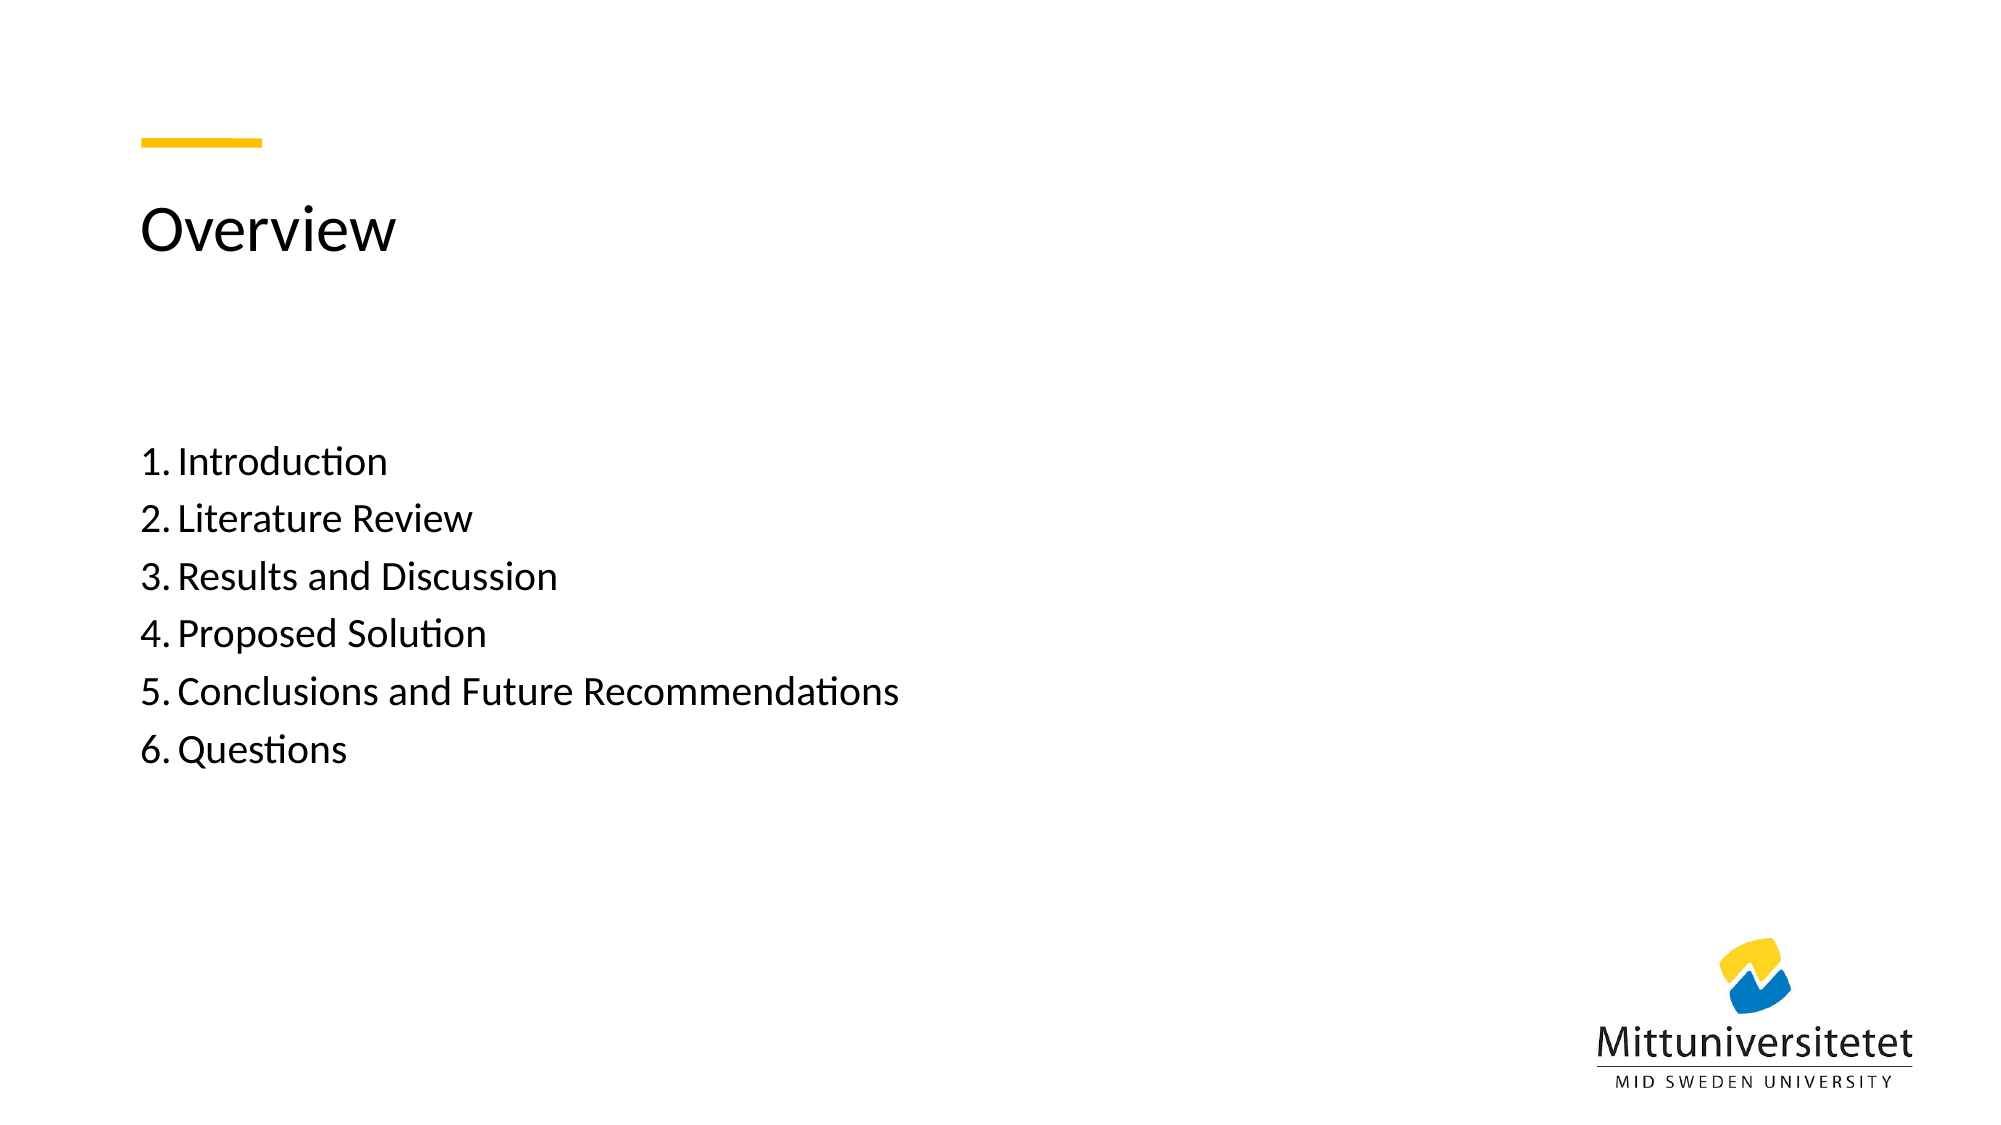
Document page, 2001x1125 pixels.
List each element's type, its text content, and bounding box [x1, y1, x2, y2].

title Overview [124, 186, 1056, 417]
list Introduction Literature Review Results and Discussion Proposed Solution Conclusions and Future Recommendations Questions [124, 418, 1192, 1010]
picture [1597, 938, 1913, 1088]
